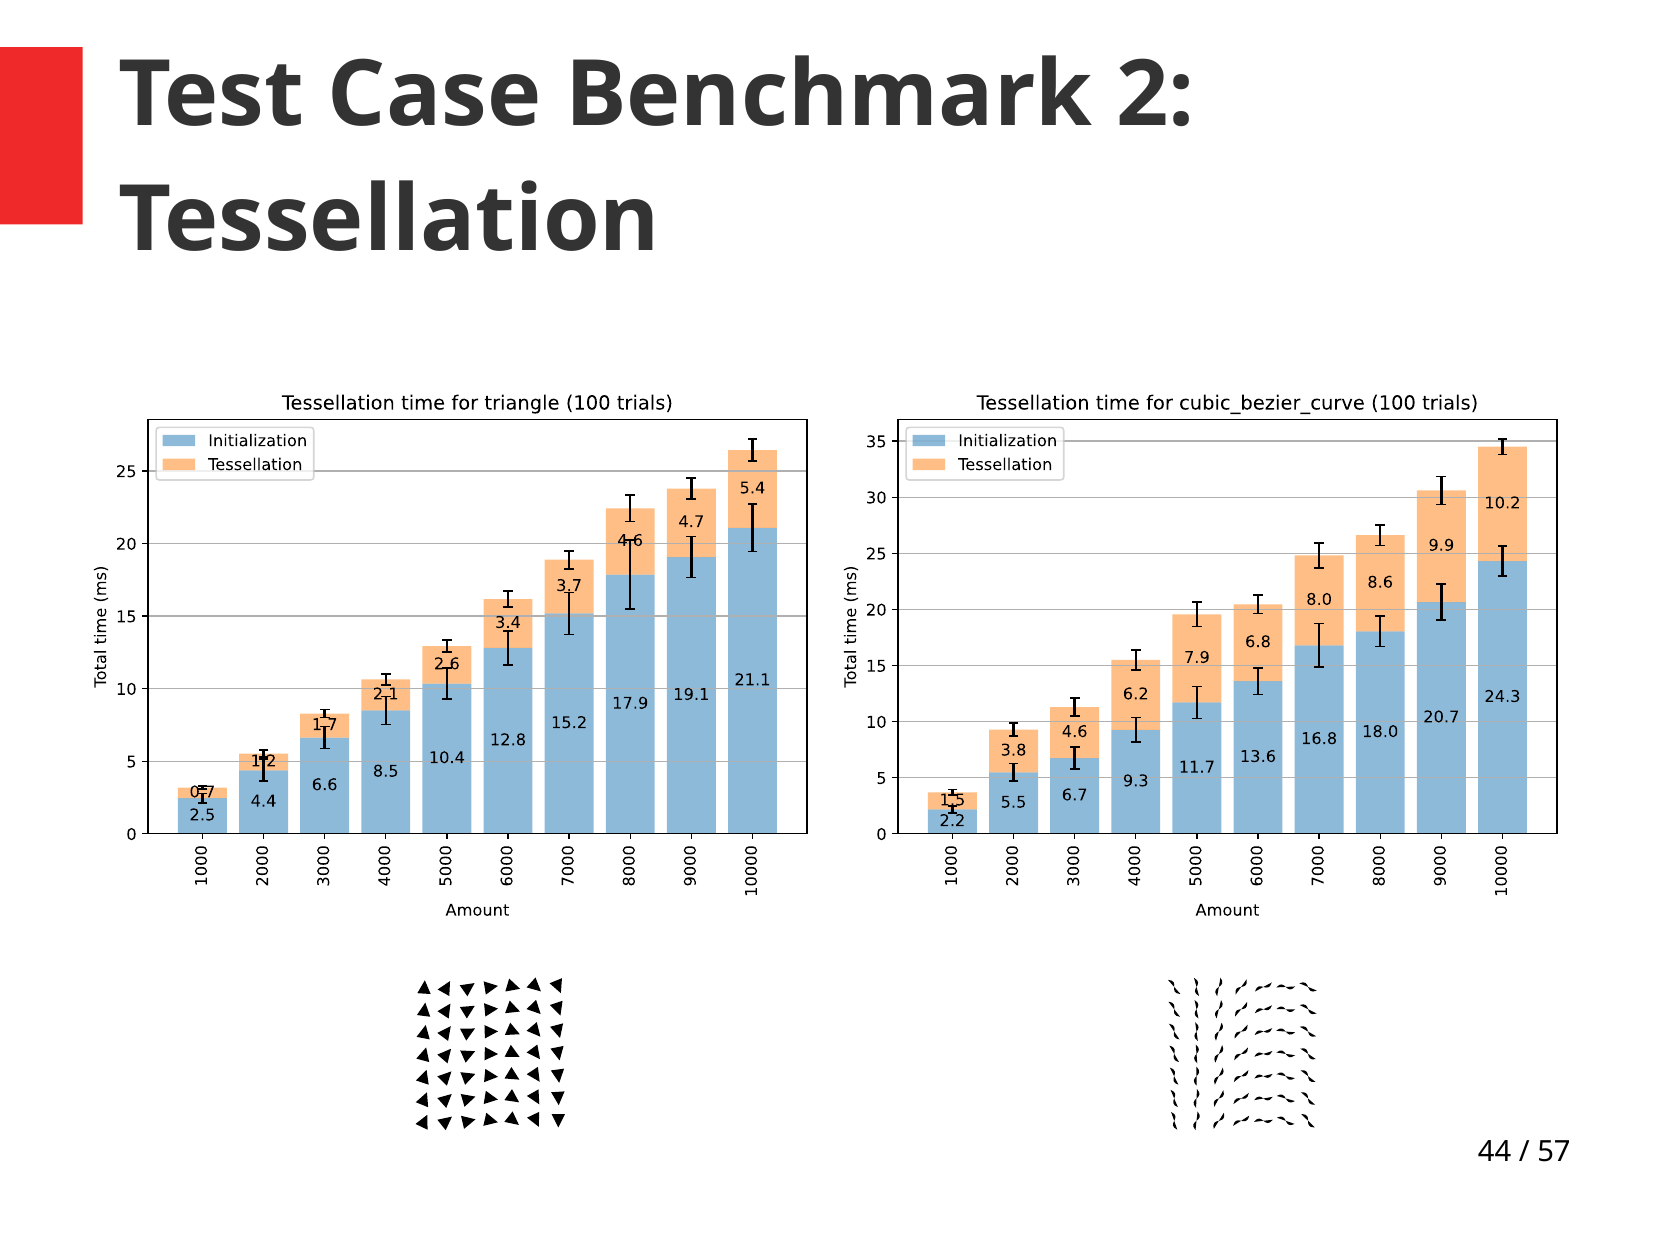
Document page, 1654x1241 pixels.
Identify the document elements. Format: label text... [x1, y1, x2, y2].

picture [75, 375, 1576, 938]
picture [1162, 975, 1321, 1133]
title Test Case Benchmark 2: Tessellation [118, 27, 1571, 278]
picture [412, 975, 571, 1133]
